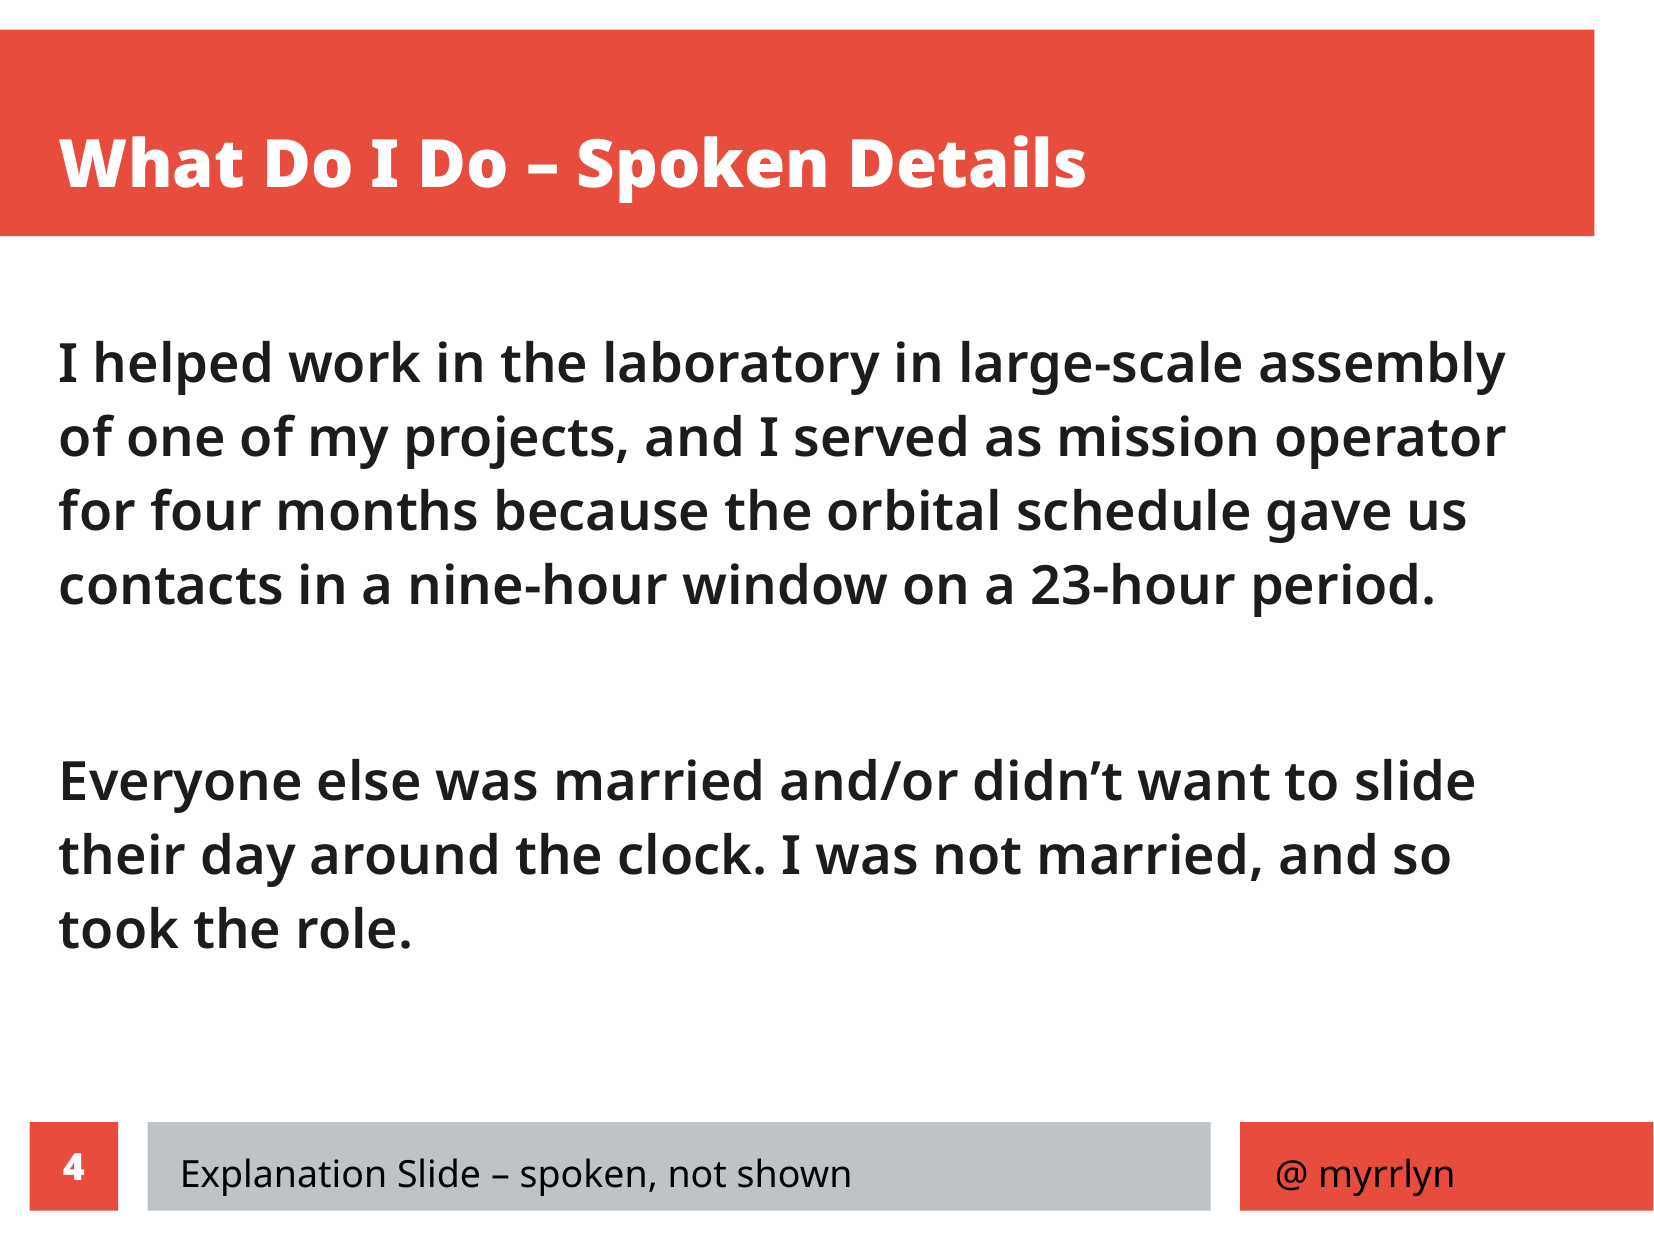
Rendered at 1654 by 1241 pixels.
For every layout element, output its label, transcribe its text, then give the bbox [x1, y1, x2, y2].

title What Do I Do – Spoken Details [59, 59, 1595, 207]
text_box Explanation Slide – spoken, not shown [165, 1140, 1186, 1203]
text_box @ myrrlyn [1260, 1140, 1636, 1202]
list I helped work in the laboratory in large-scale assembly of one of my projects, and I served as mission operator for four months because the orbital schedule gave us contacts in a nine-hour window on a 23-hour period. Everyone else was married and/or didn’t want to slide their day around the clock. I was not married, and so took the role. [59, 324, 1565, 1093]
